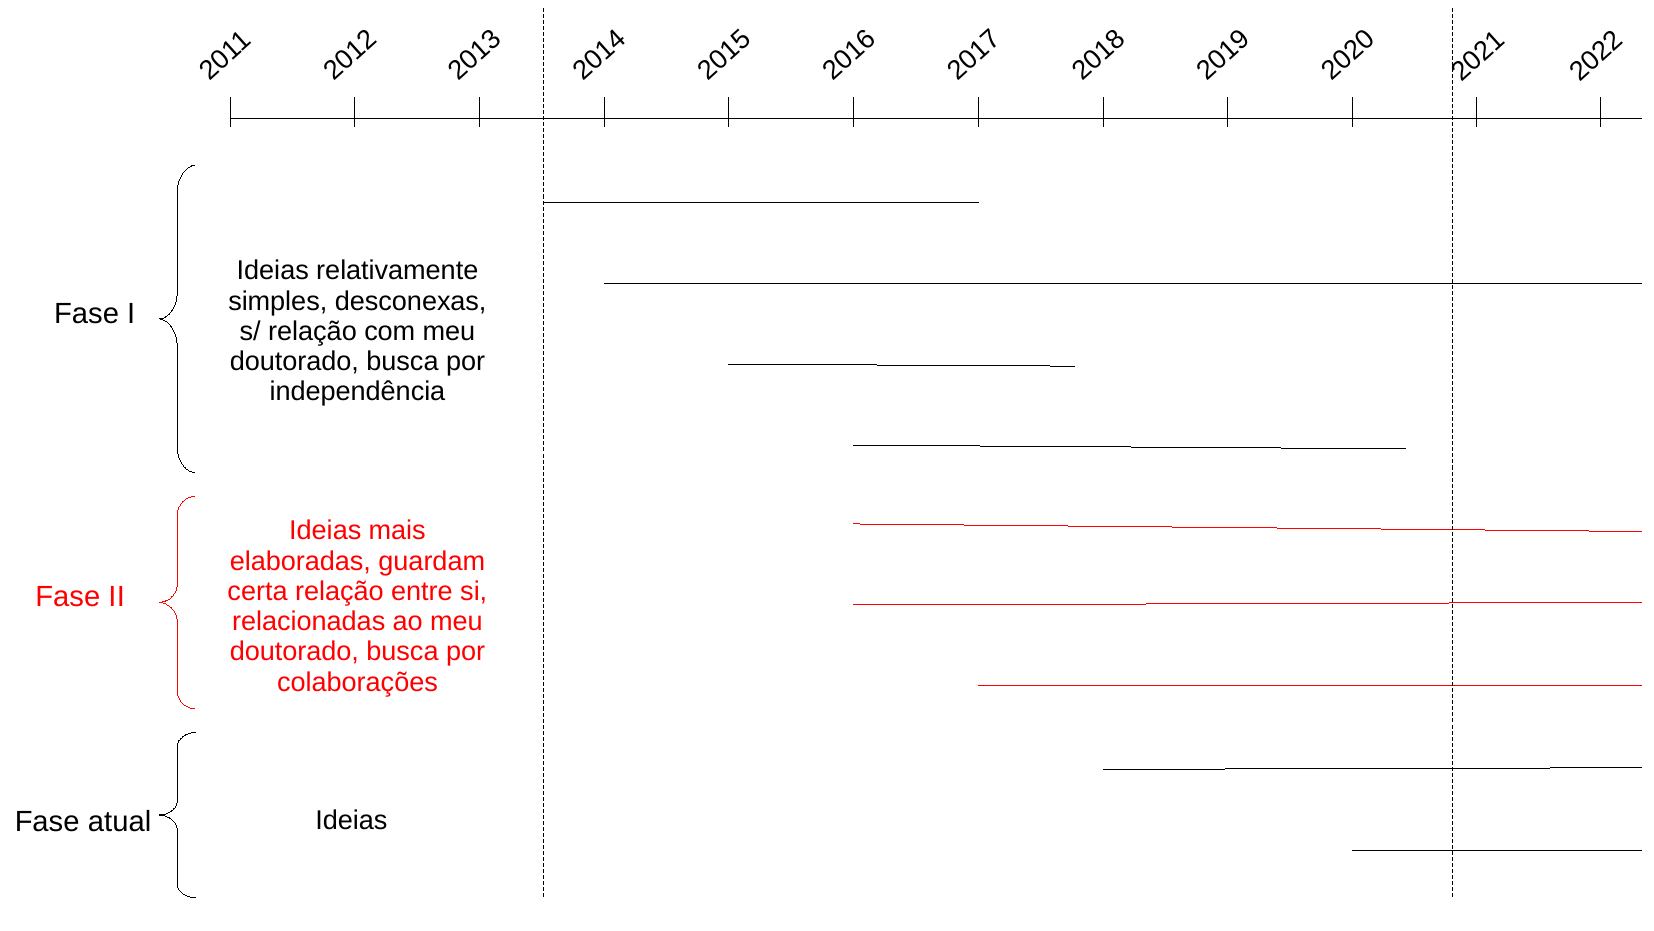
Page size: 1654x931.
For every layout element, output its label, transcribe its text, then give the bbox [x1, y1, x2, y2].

text_box Ideias [277, 797, 426, 857]
text_box 2017 [924, 8, 1022, 102]
text_box 2012 [301, 8, 398, 102]
text_box Fase I [39, 289, 151, 337]
text_box Fase atual [0, 797, 213, 897]
text_box Fase II [20, 572, 192, 672]
text_box [1086, 714, 1654, 931]
text_box 2019 [1174, 8, 1272, 102]
text_box [590, 147, 886, 211]
text_box 2015 [675, 8, 773, 102]
text_box 2013 [425, 8, 523, 102]
text_box 2014 [550, 8, 648, 102]
text_box 2016 [800, 8, 897, 102]
text_box 2020 [1299, 8, 1397, 102]
text_box 2021 [1429, 8, 1526, 102]
text_box [968, 632, 1654, 695]
text_box [584, 230, 1654, 612]
text_box Ideias mais elaboradas, guardam certa relação entre si, relacionadas ao meu doutorado, busca por colaborações [200, 507, 514, 705]
text_box 2022 [1547, 8, 1645, 102]
text_box Ideias relativamente simples, desconexas, s/ relação com meu doutorado, busca por independência [200, 248, 514, 415]
text_box 2018 [1049, 8, 1147, 102]
text_box 2011 [177, 8, 273, 101]
